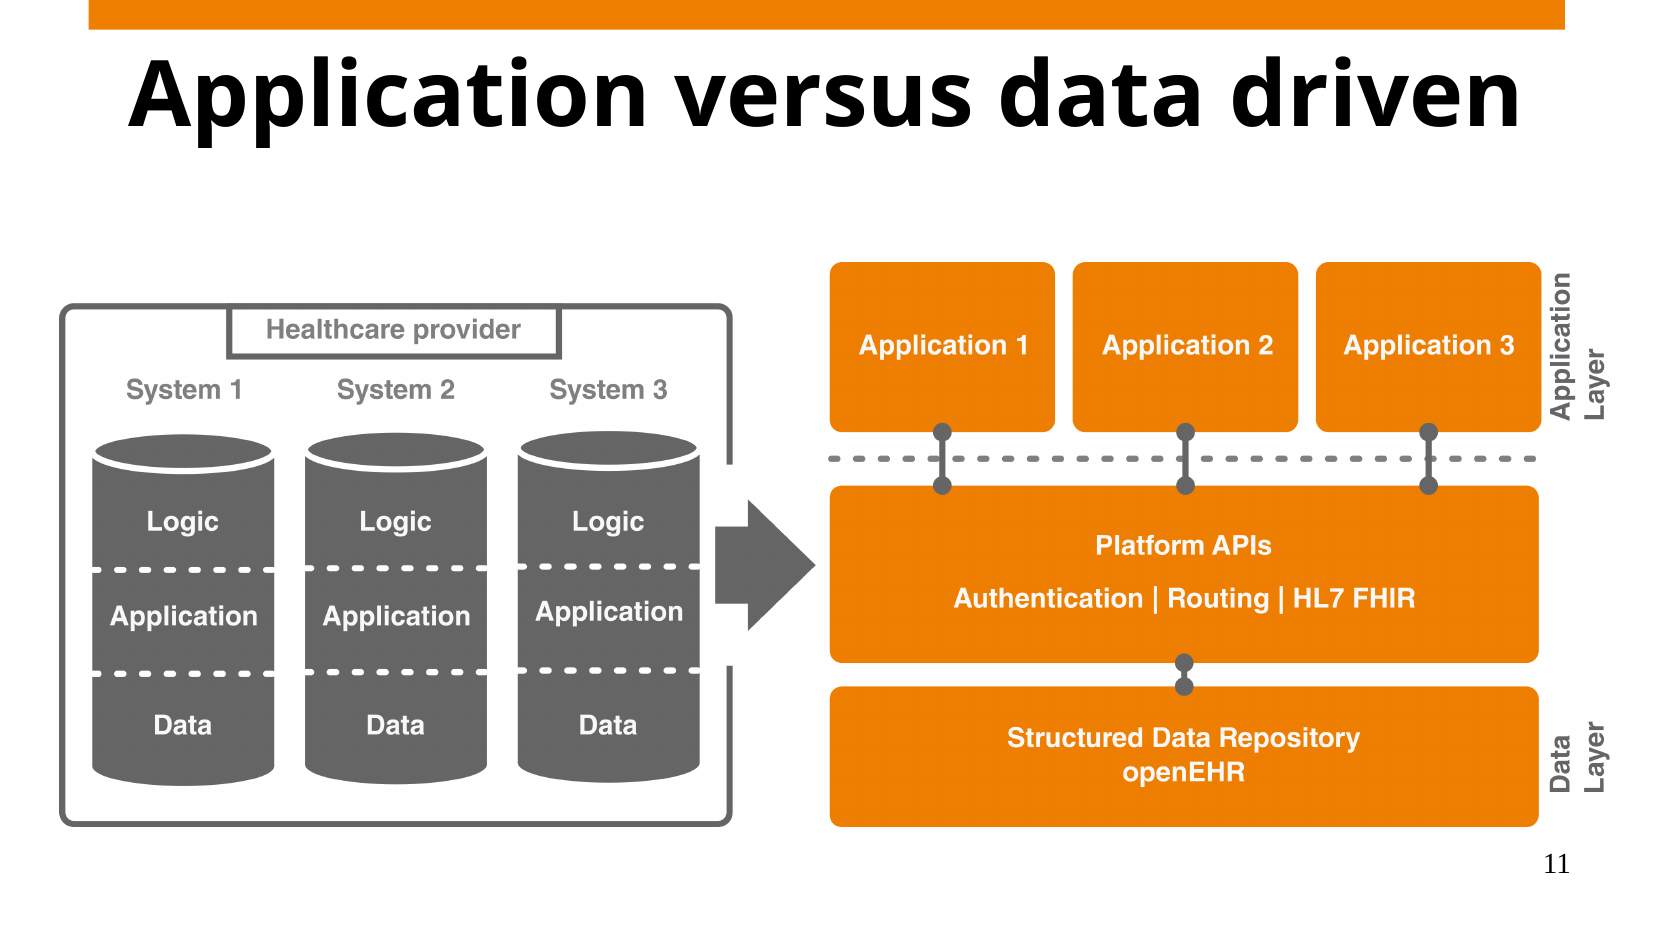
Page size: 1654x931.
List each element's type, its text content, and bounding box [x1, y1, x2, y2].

title Application versus data driven [82, 13, 1571, 169]
picture [59, 262, 1616, 827]
text_box [88, 0, 1565, 30]
